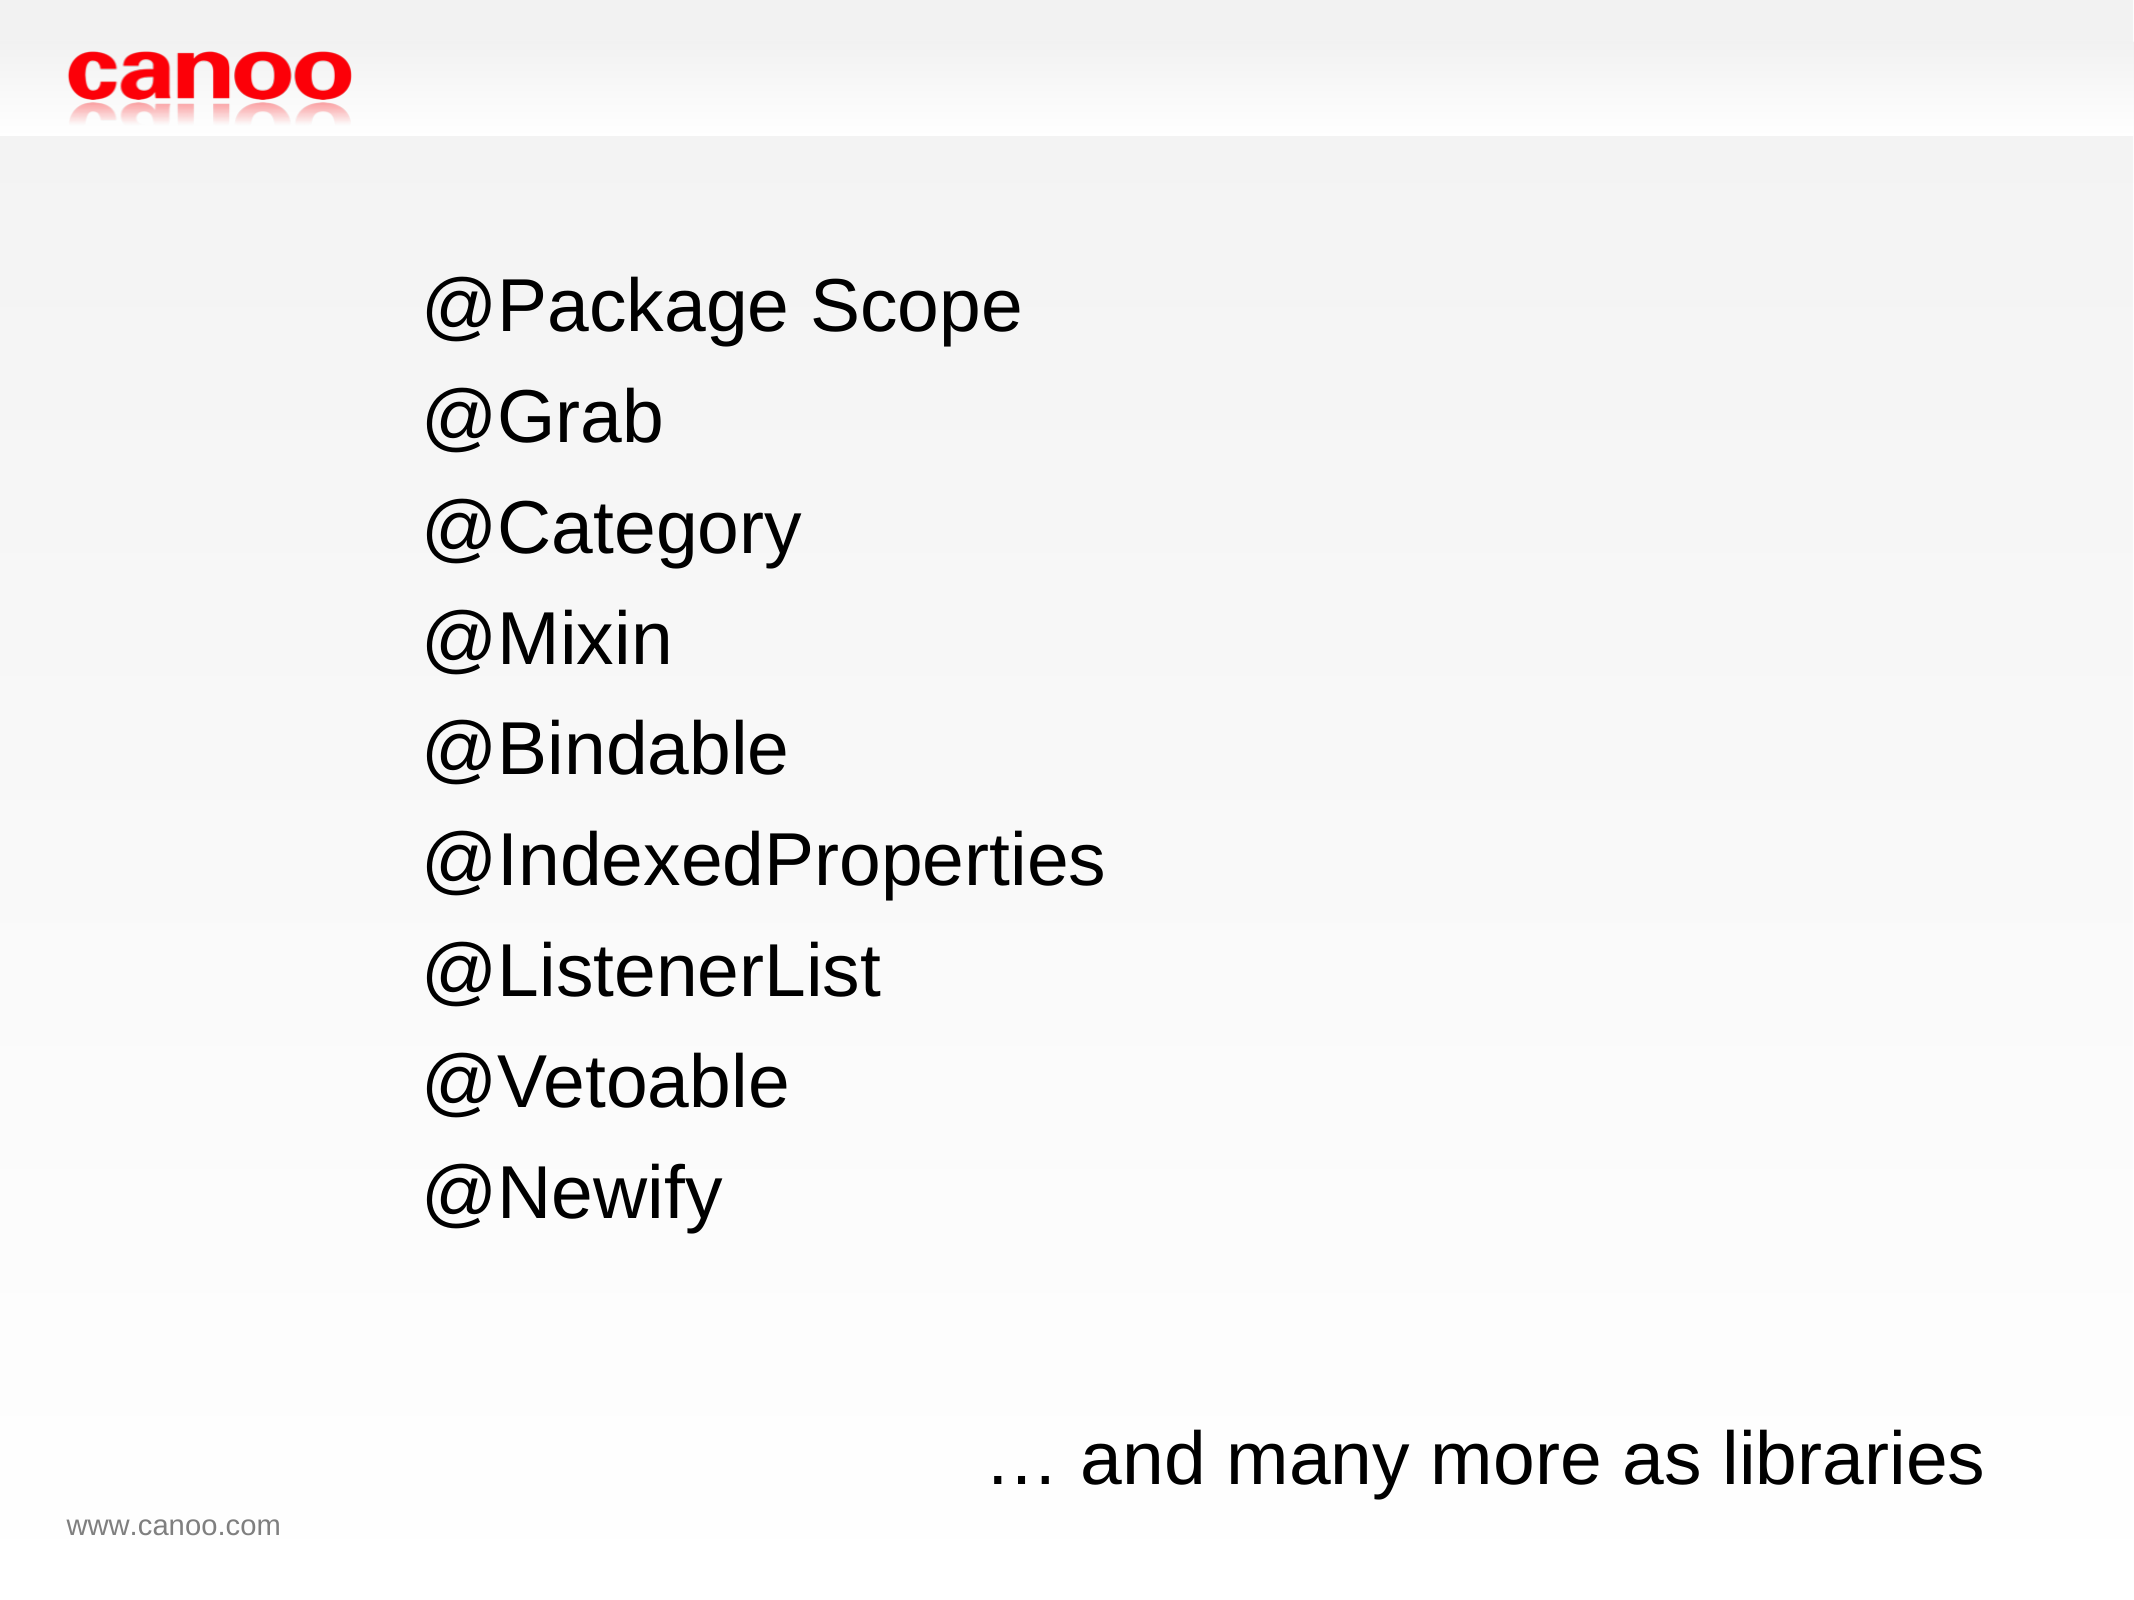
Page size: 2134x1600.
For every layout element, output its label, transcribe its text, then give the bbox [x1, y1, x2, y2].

text_box @Package Scope @Grab @Category @Mixin @Bindable @IndexedProperties @ListenerList @Vetoable @Newify … and many more as libraries [421, 256, 1986, 1500]
picture [65, 48, 353, 154]
